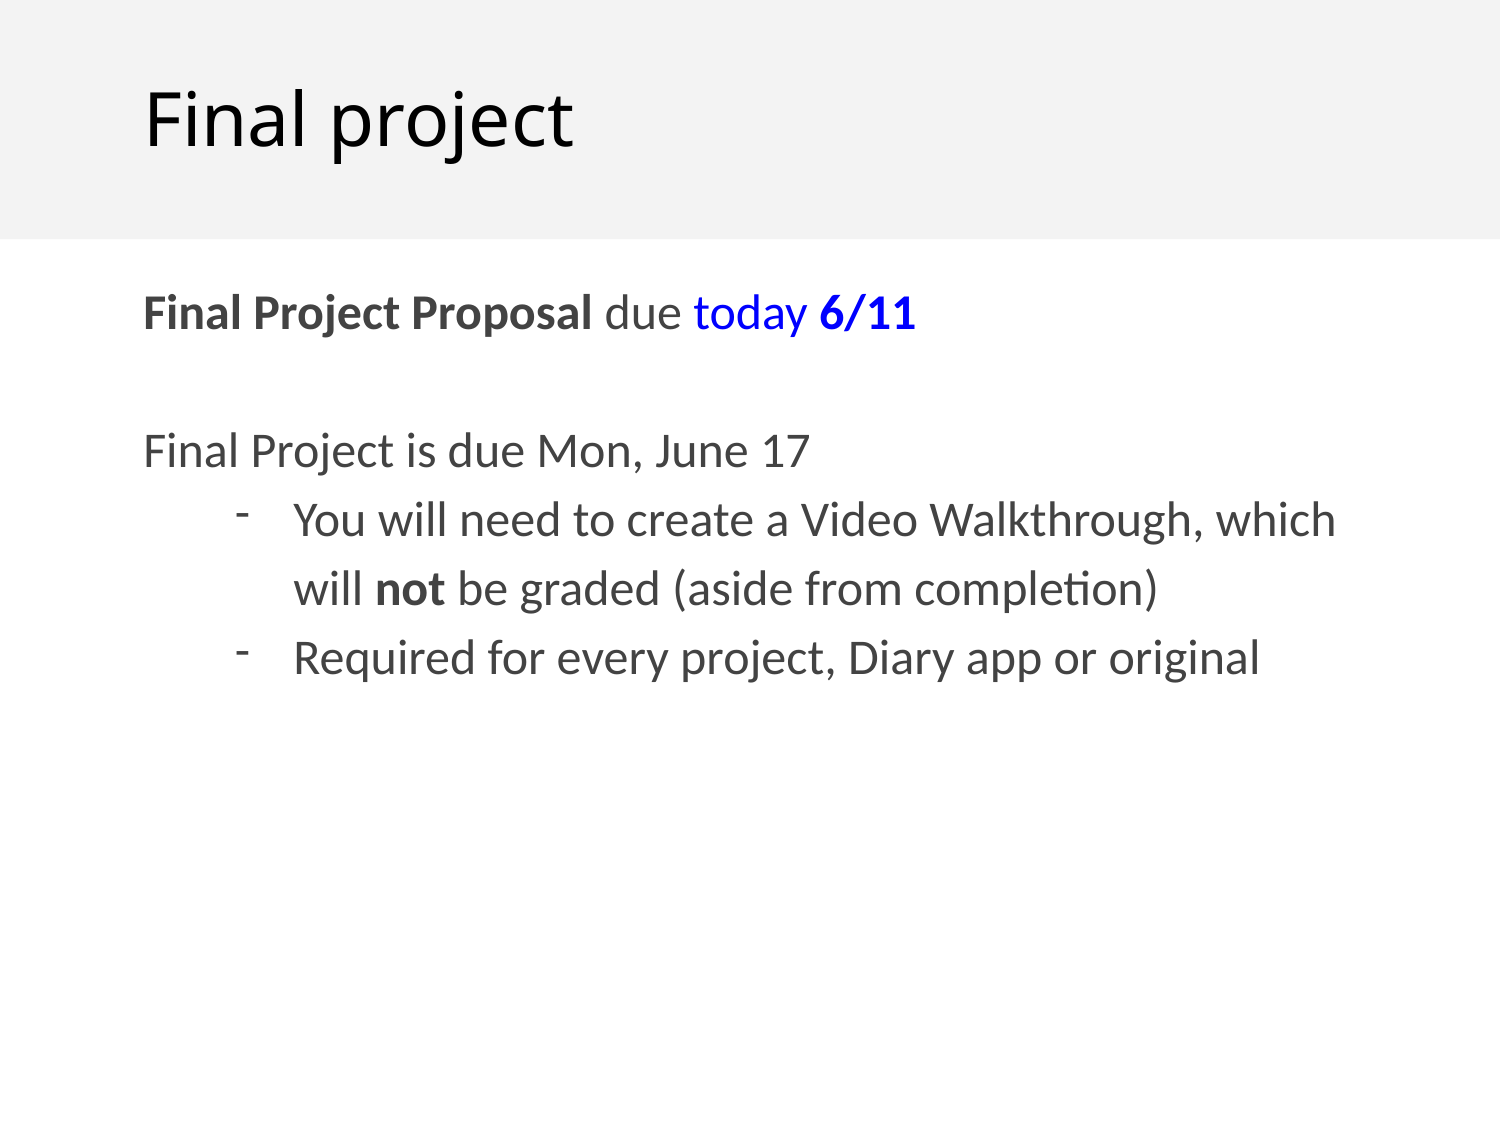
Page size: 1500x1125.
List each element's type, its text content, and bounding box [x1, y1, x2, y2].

title Final project [128, 56, 1372, 183]
list Final Project Proposal due today 6/11 Final Project is due Mon, June 17 You will need to create a Video Walkthrough, which will not be graded (aside from completion) Required for every project, Diary app or original [128, 255, 1372, 1074]
